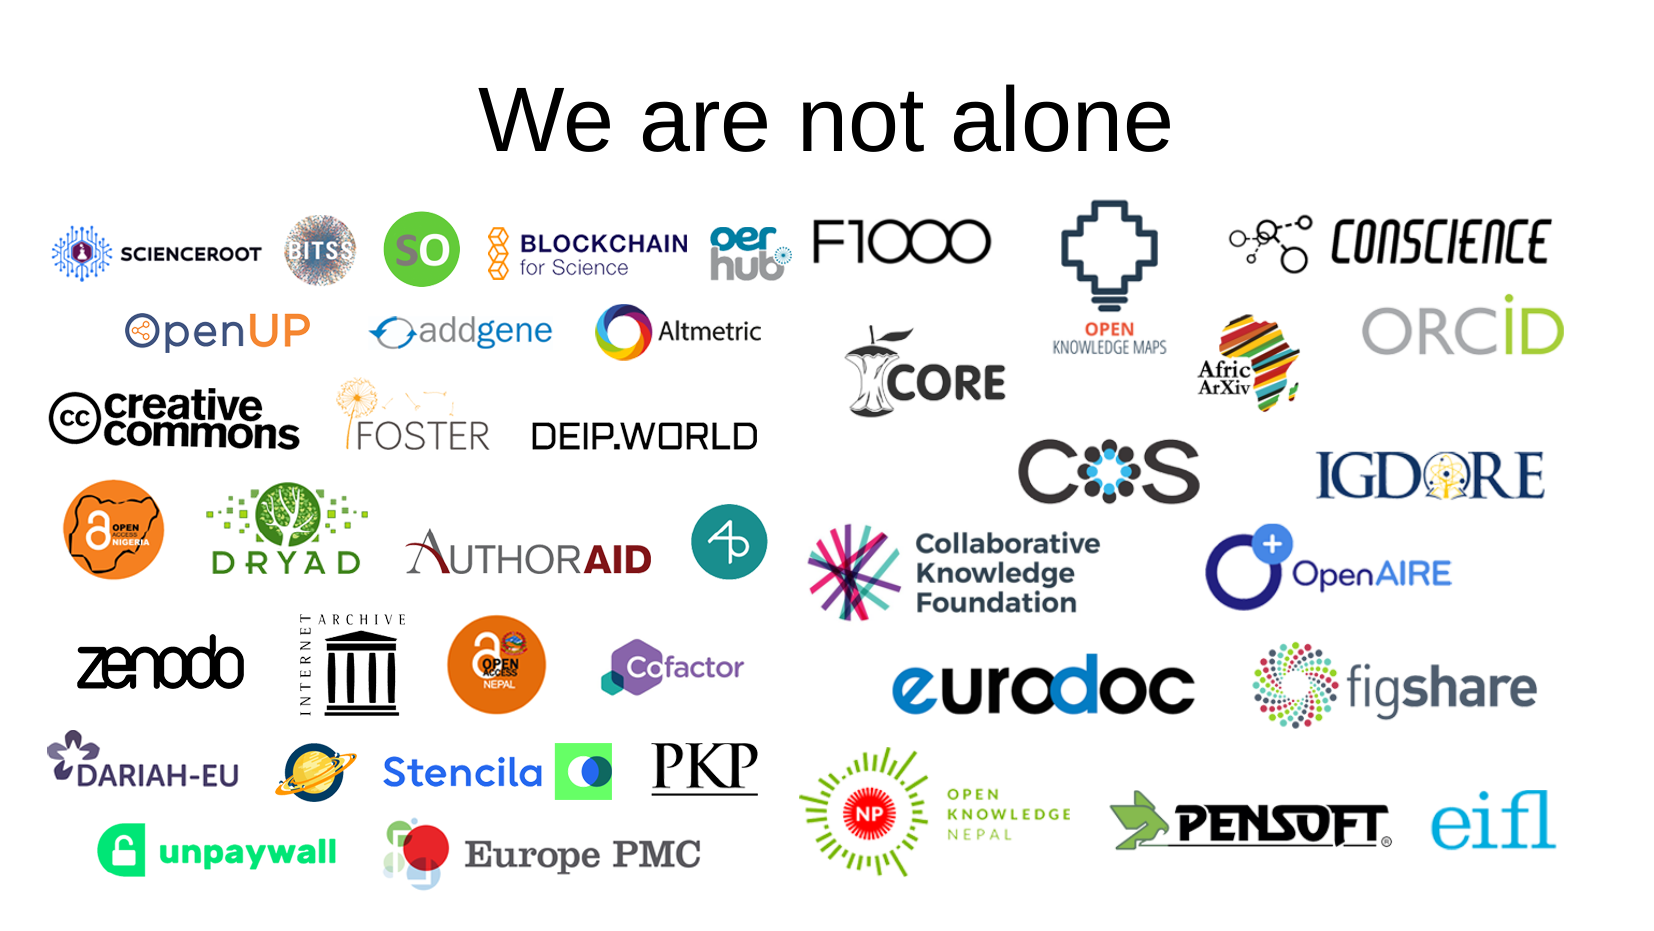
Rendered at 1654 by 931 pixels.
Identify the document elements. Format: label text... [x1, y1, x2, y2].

picture [29, 192, 1594, 905]
title We are not alone [82, 37, 1571, 192]
